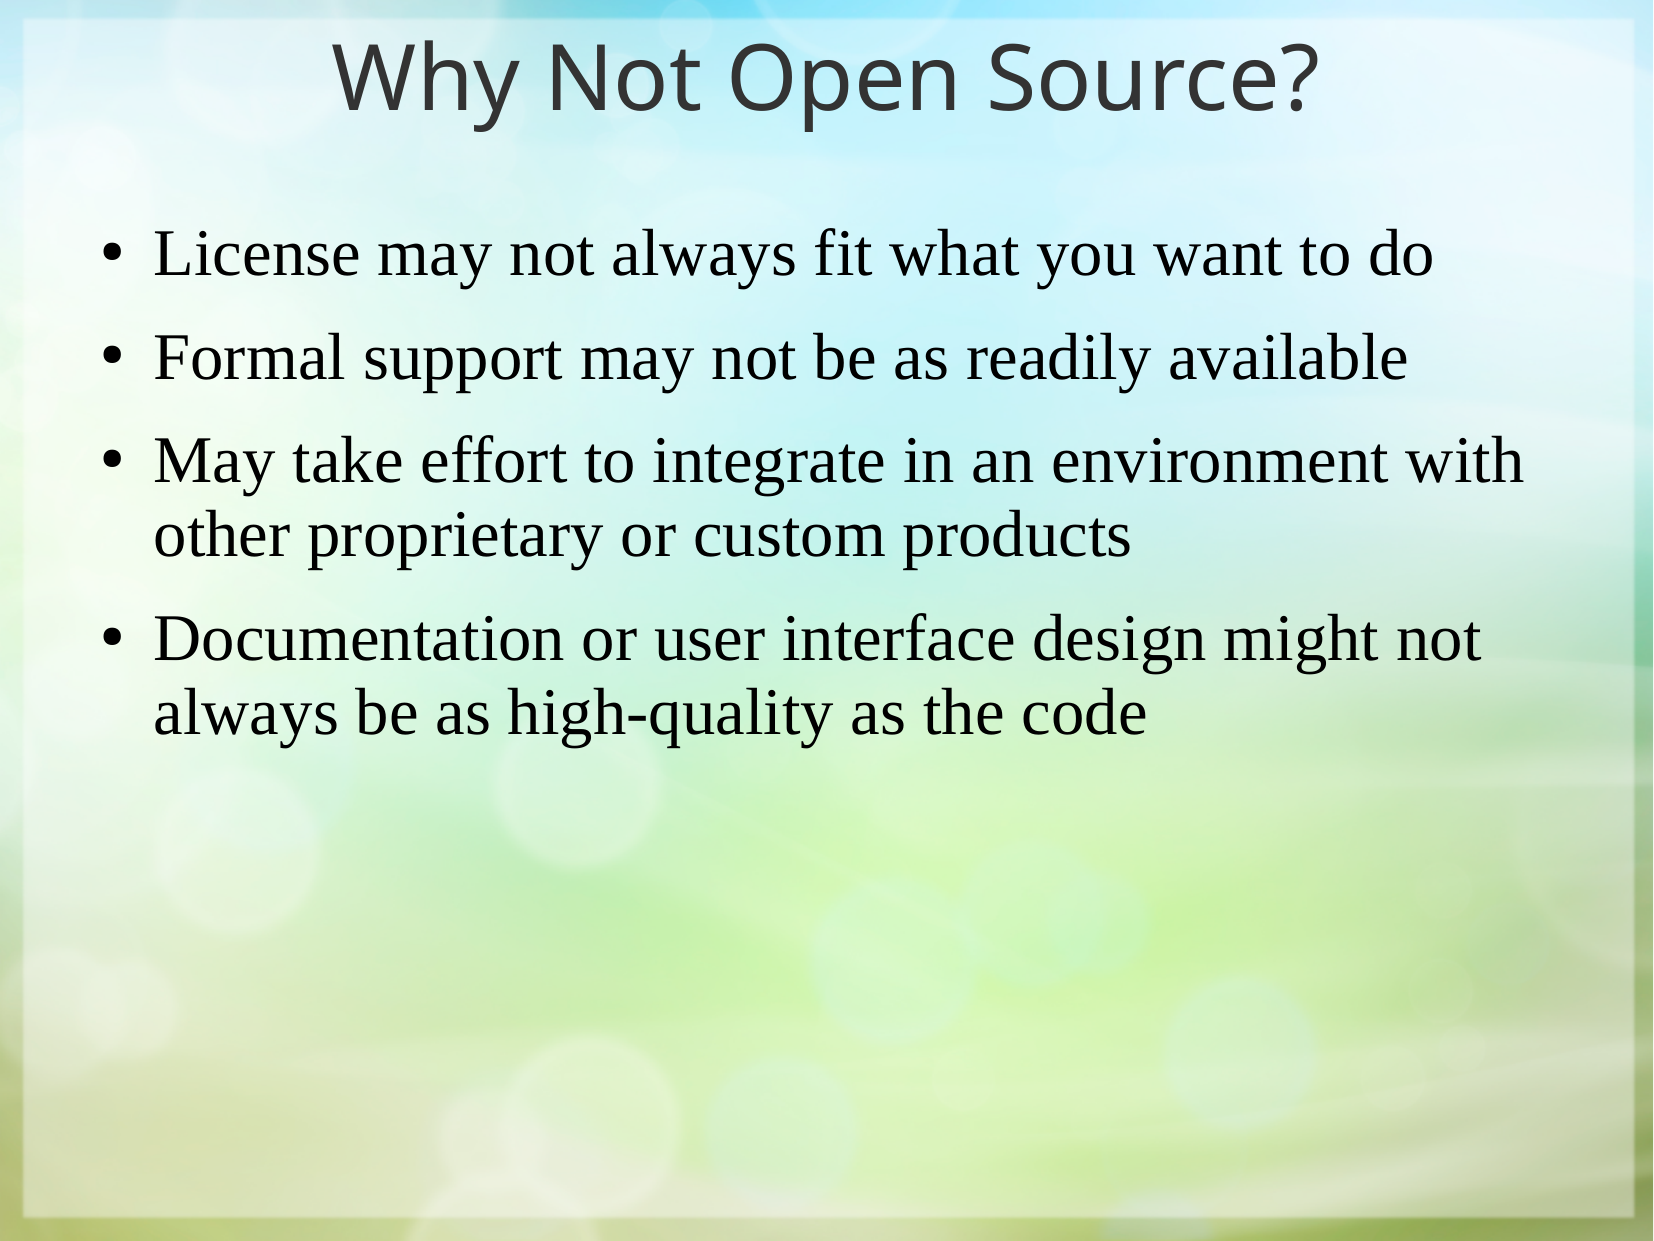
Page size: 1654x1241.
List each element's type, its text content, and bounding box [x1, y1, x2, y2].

picture [0, 0, 1654, 1241]
title Why Not Open Source? [82, 0, 1571, 151]
list License may not always fit what you want to do Formal support may not be as readily available May take effort to integrate in an environment with other proprietary or custom products Documentation or user interface design might not always be as high-quality as the code [82, 216, 1571, 790]
